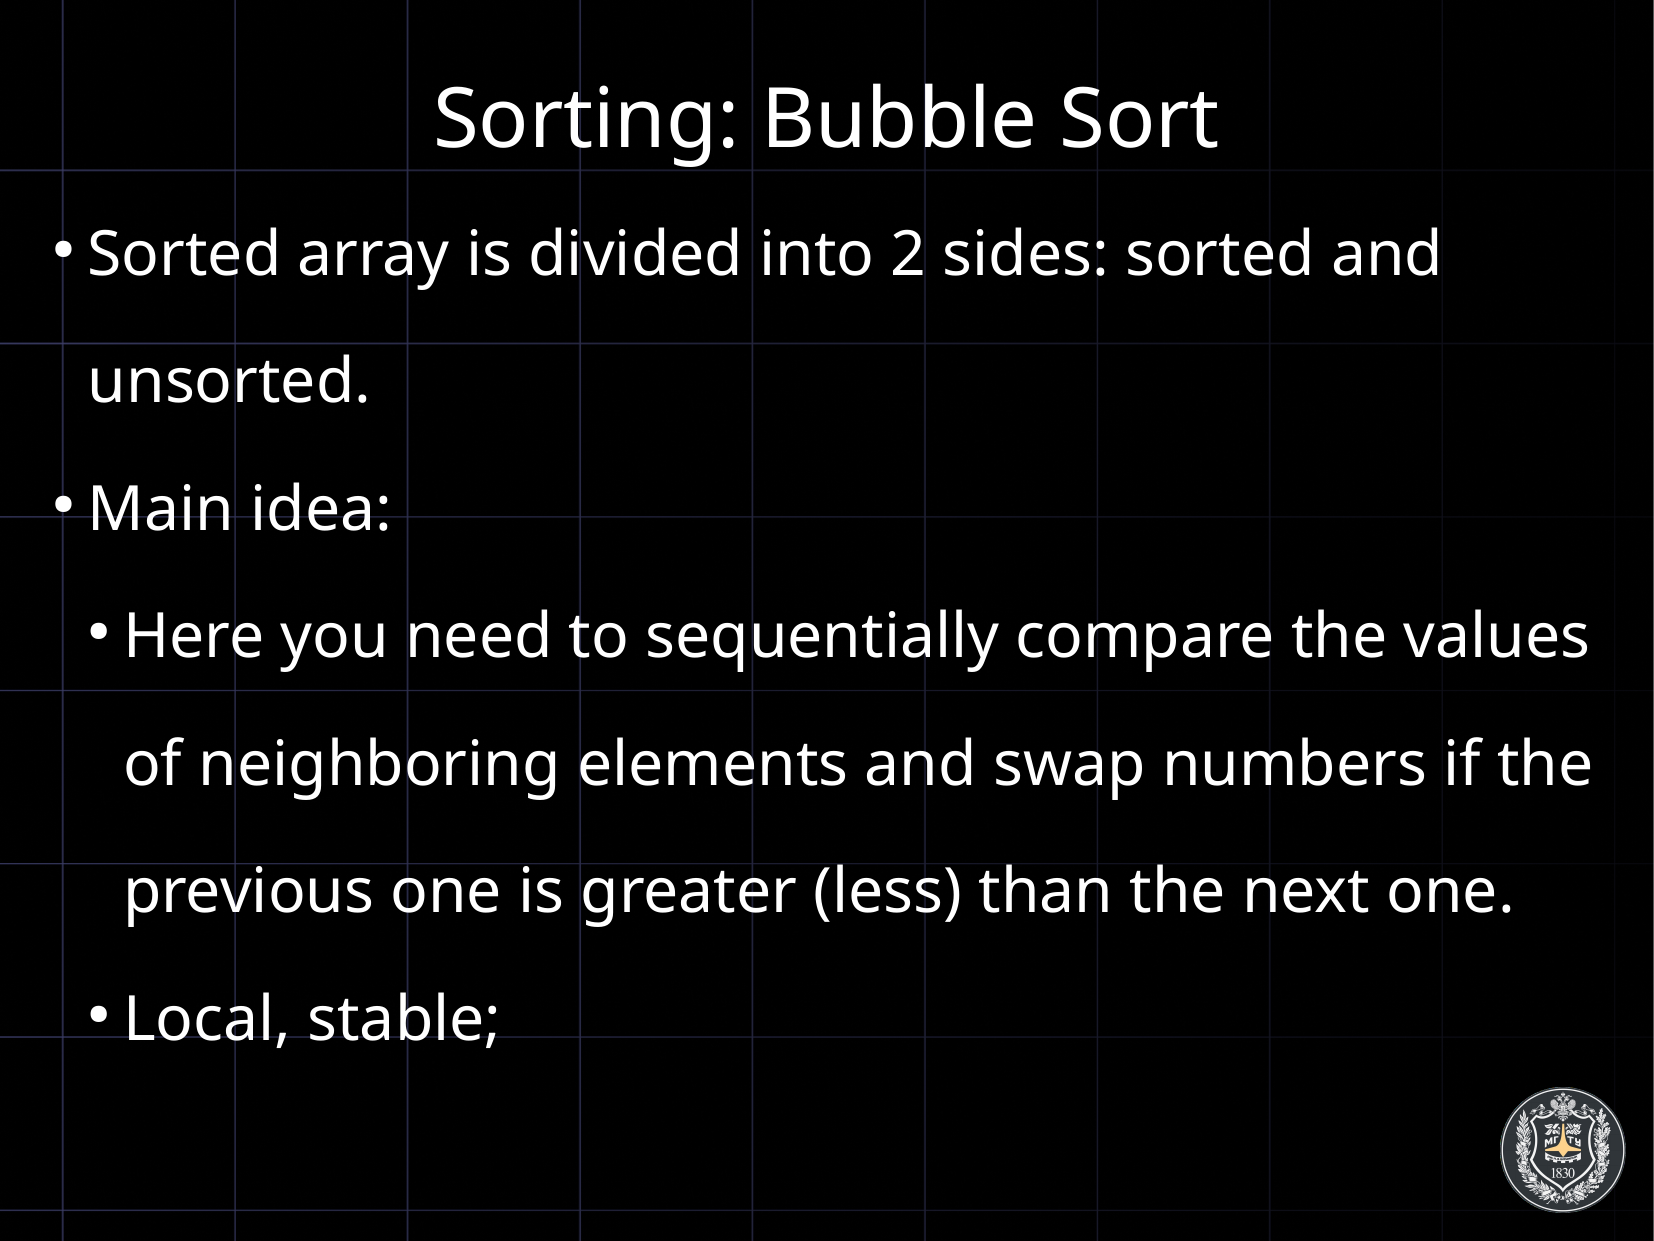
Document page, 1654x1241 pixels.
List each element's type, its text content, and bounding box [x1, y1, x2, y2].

picture [0, 0, 1654, 1241]
text_box Sorted array is divided into 2 sides: sorted and unsorted. Main idea: Here you need to sequentially compare the values of neighboring elements and swap numbers if the previous one is greater (less) than the next one. Local, stable; [37, 158, 1613, 1047]
title Sorting: Bubble Sort [82, 37, 1571, 158]
